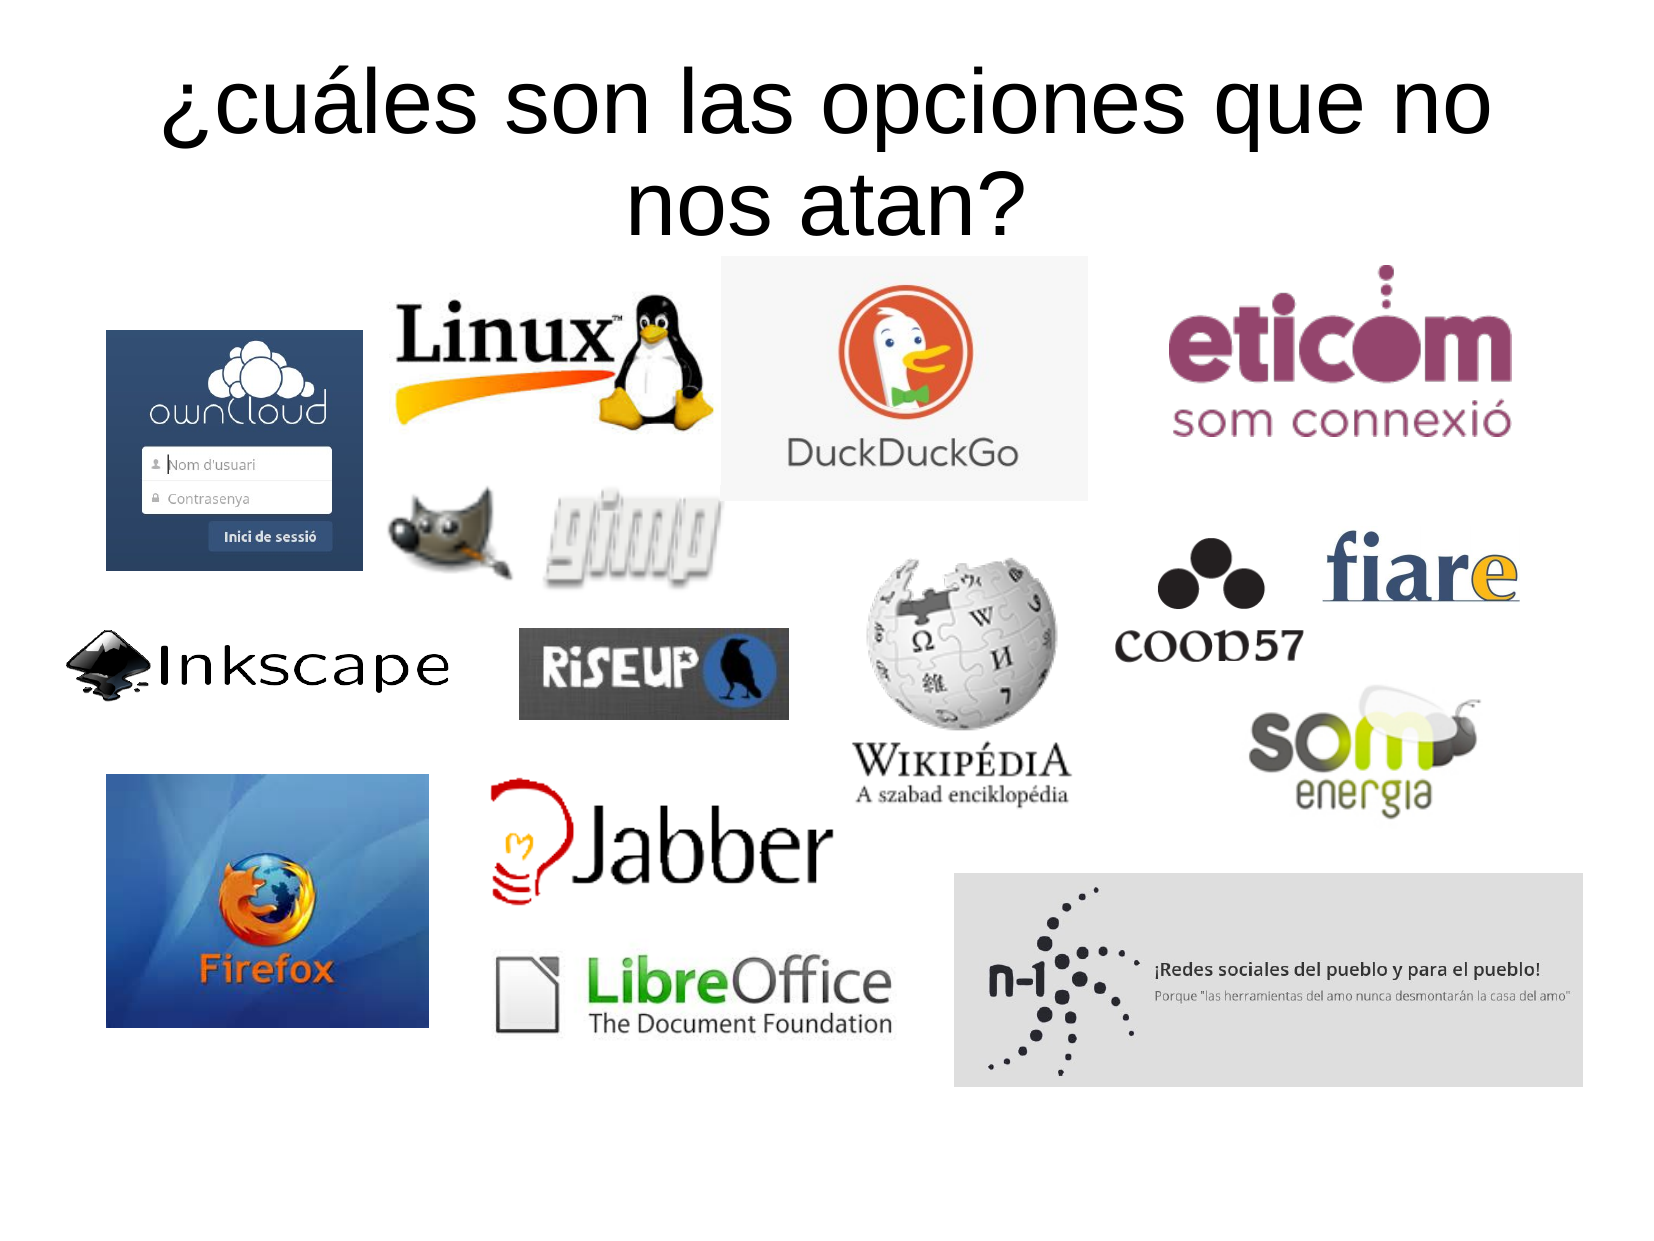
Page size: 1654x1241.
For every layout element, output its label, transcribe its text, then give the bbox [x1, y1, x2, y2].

picture [519, 628, 789, 720]
picture [106, 774, 429, 1028]
picture [59, 625, 449, 707]
picture [1169, 265, 1512, 438]
picture [366, 241, 1088, 617]
picture [484, 531, 1087, 917]
picture [1108, 531, 1560, 850]
picture [106, 330, 363, 571]
picture [954, 873, 1583, 1087]
picture [1322, 526, 1520, 603]
picture [464, 921, 922, 1068]
title ¿cuáles son las opciones que no nos atan? [82, 49, 1571, 257]
